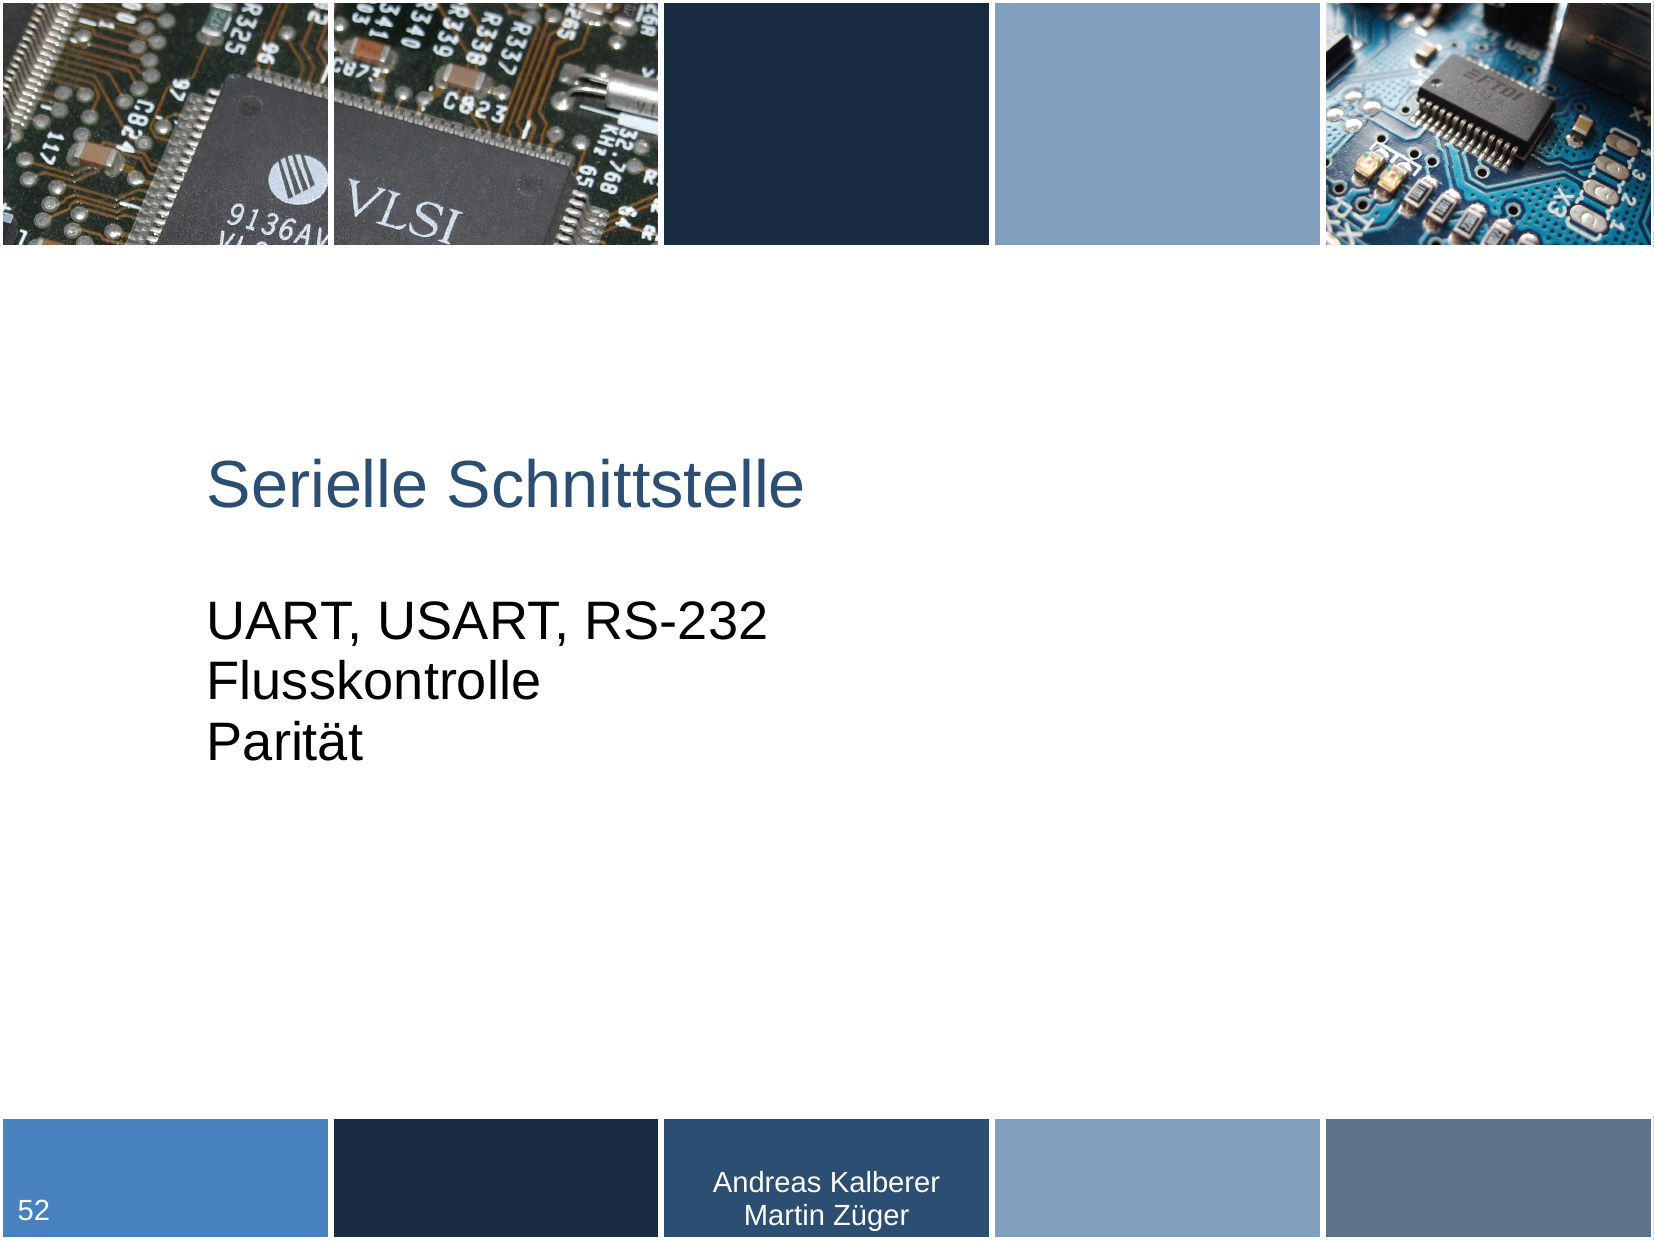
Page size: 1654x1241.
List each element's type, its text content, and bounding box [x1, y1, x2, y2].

subtitle UART, USART, RS-232 Flusskontrolle Parität [206, 590, 1477, 1241]
title Serielle Schnittstelle [206, 395, 1477, 573]
picture [1326, 3, 1651, 245]
